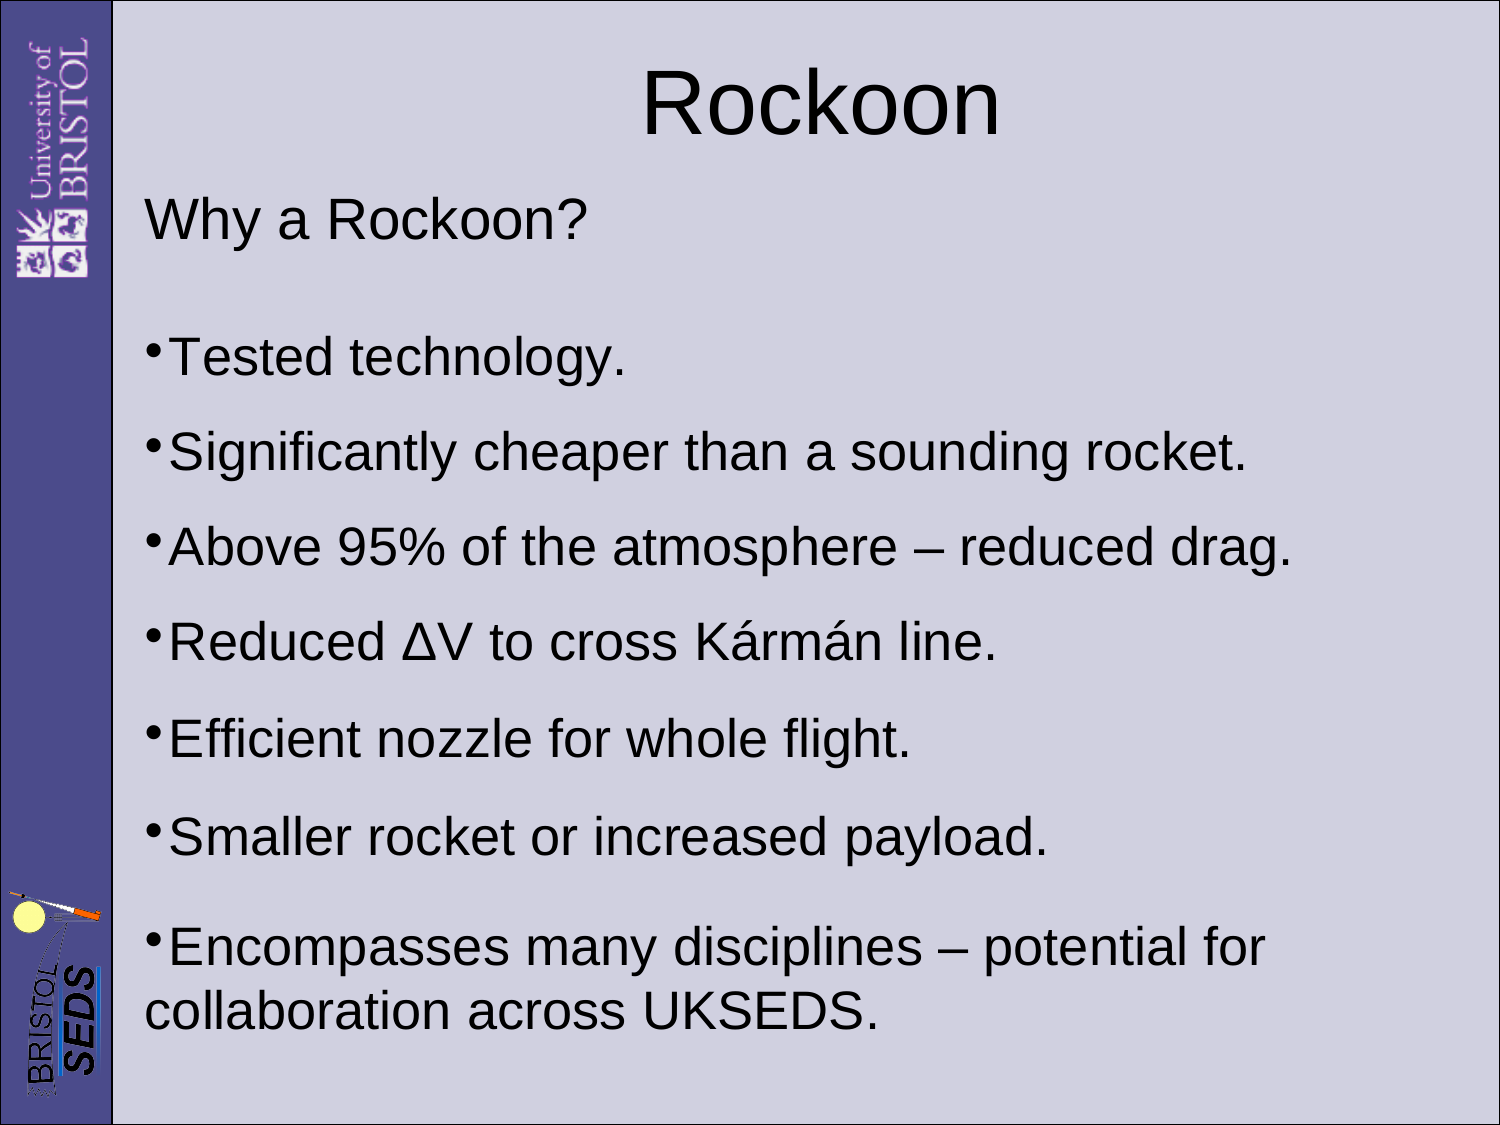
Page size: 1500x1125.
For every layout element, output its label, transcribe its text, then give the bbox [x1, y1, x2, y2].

text_box Rockoon [626, 35, 981, 173]
picture [0, 0, 113, 315]
text_box Why a Rockoon? Tested technology. Significantly cheaper than a sounding rocket. Above 95% of the atmosphere – reduced drag. Reduced ΔV to cross Kármán line. Efficient nozzle for whole flight. Smaller rocket or increased payload. Encompasses many disciplines – potential for collaboration across UKSEDS. [129, 173, 1447, 1074]
picture [5, 888, 103, 1099]
